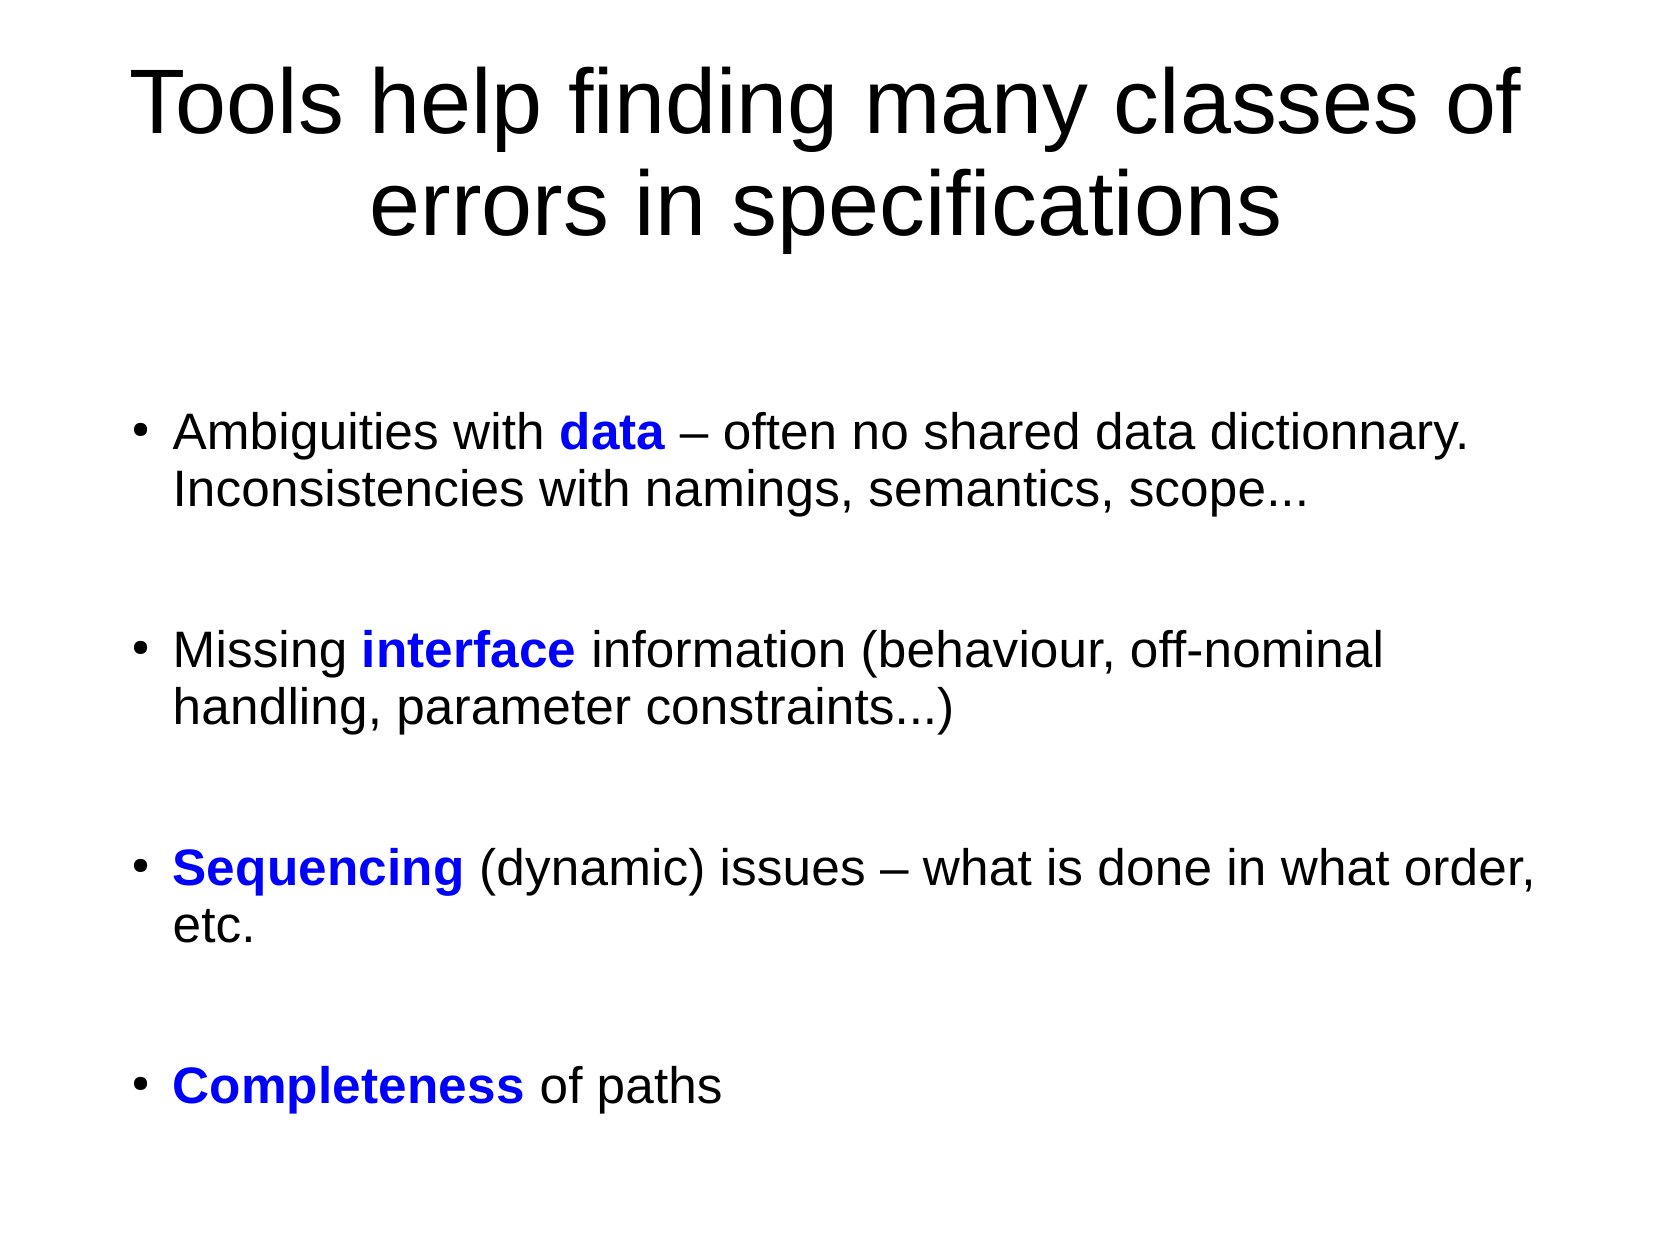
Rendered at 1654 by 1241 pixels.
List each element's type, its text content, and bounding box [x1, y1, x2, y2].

list Ambiguities with data – often no shared data dictionnary. Inconsistencies with namings, semantics, scope... Missing interface information (behaviour, off-nominal handling, parameter constraints...) Sequencing (dynamic) issues – what is done in what order, etc. Completeness of paths [118, 402, 1574, 1123]
title Tools help finding many classes of errors in specifications [82, 49, 1571, 257]
